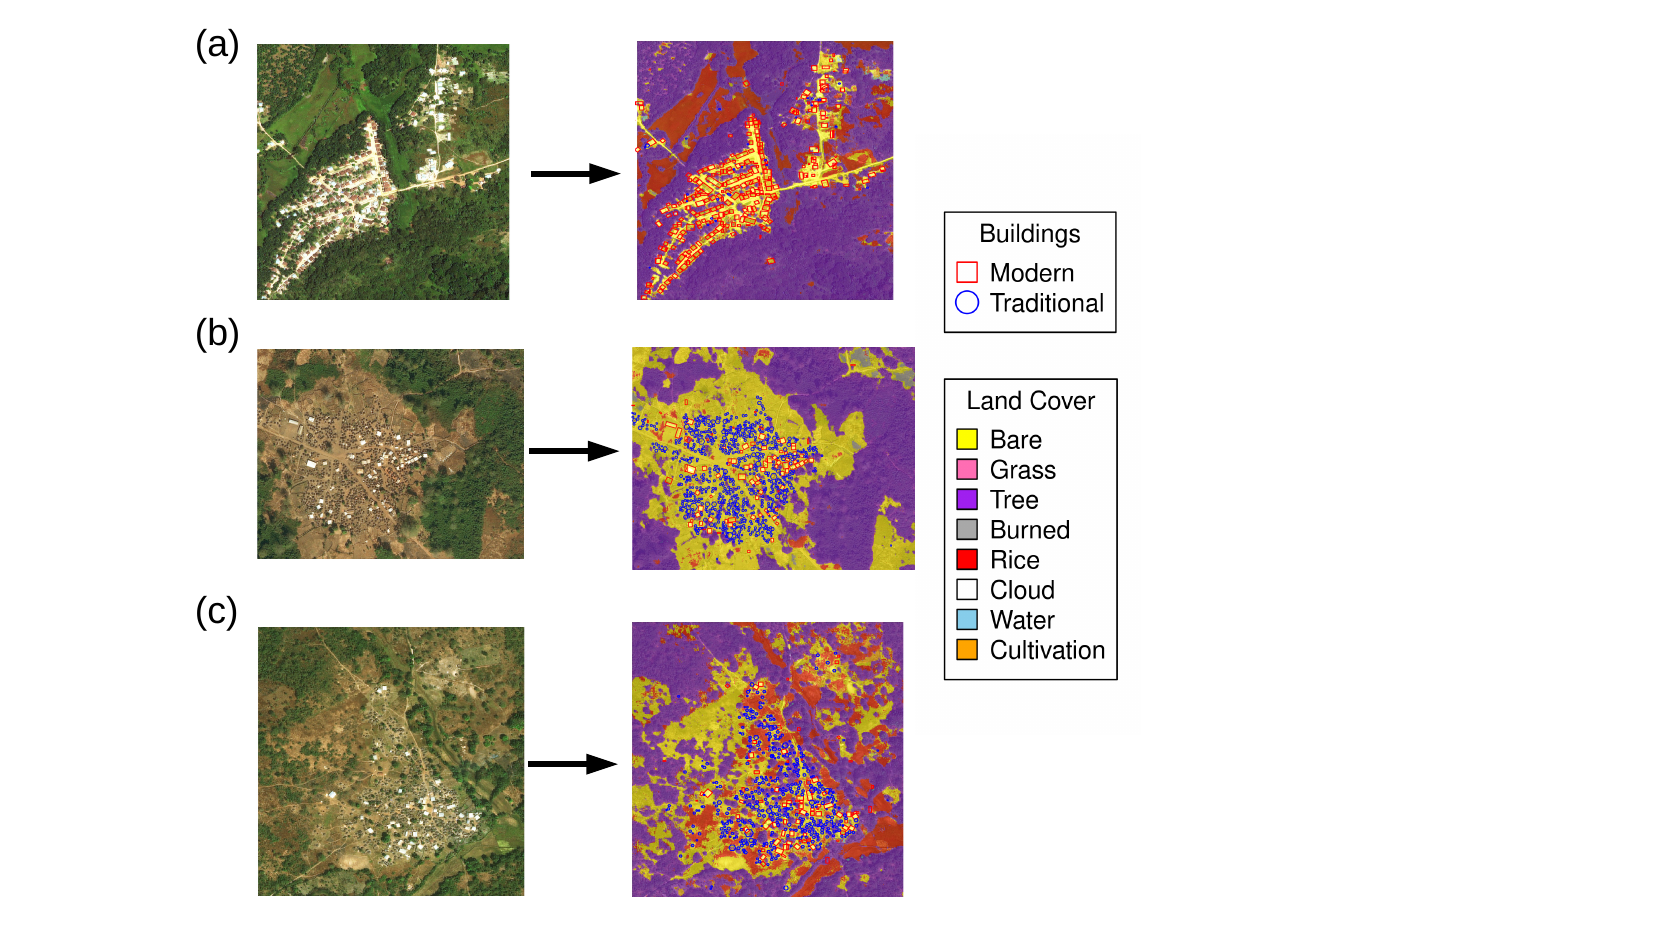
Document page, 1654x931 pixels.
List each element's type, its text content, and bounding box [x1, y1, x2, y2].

picture [255, 44, 511, 301]
picture [635, 41, 895, 301]
picture [630, 134, 1141, 735]
picture [256, 627, 526, 896]
picture [630, 622, 905, 897]
text_box (b) [180, 304, 271, 404]
text_box (a) [180, 15, 271, 114]
text_box (c) [180, 582, 271, 681]
picture [255, 349, 526, 559]
